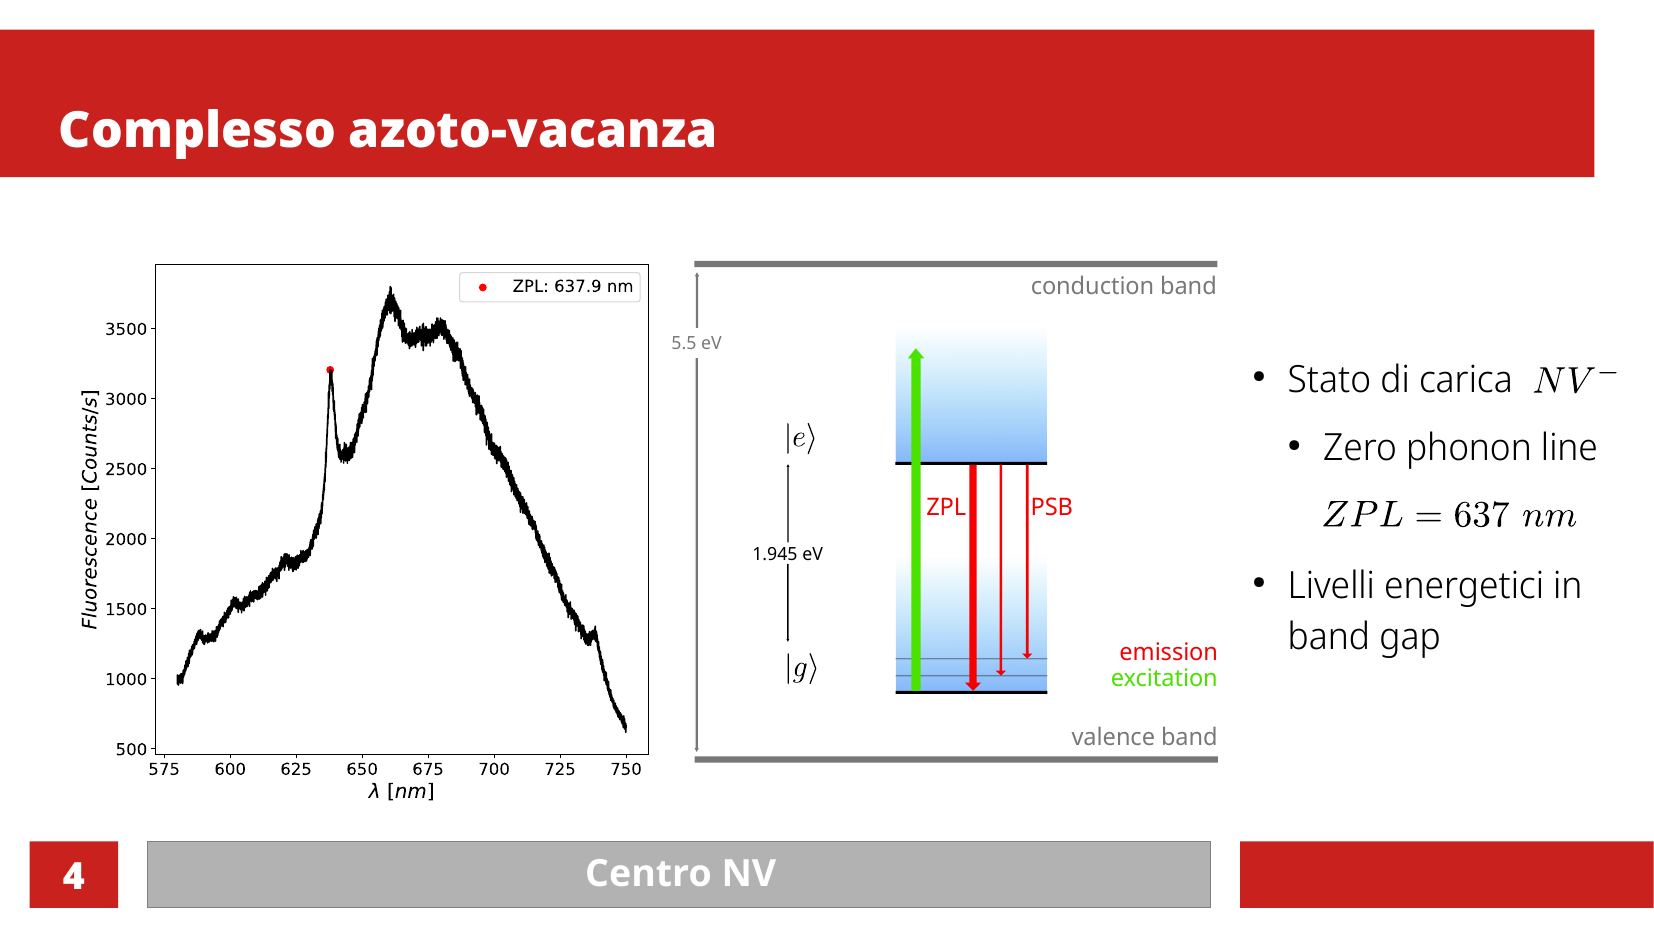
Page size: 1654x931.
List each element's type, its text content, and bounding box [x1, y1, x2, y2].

title Complesso azoto-vacanza [59, 44, 1595, 163]
text_box Centro NV [155, 838, 1206, 905]
text_box [1323, 501, 1577, 528]
text_box Stato di carica Zero phonon line Livelli energetici in band gap [1313, 262, 1627, 751]
text_box [1533, 367, 1617, 394]
picture [75, 156, 1313, 869]
